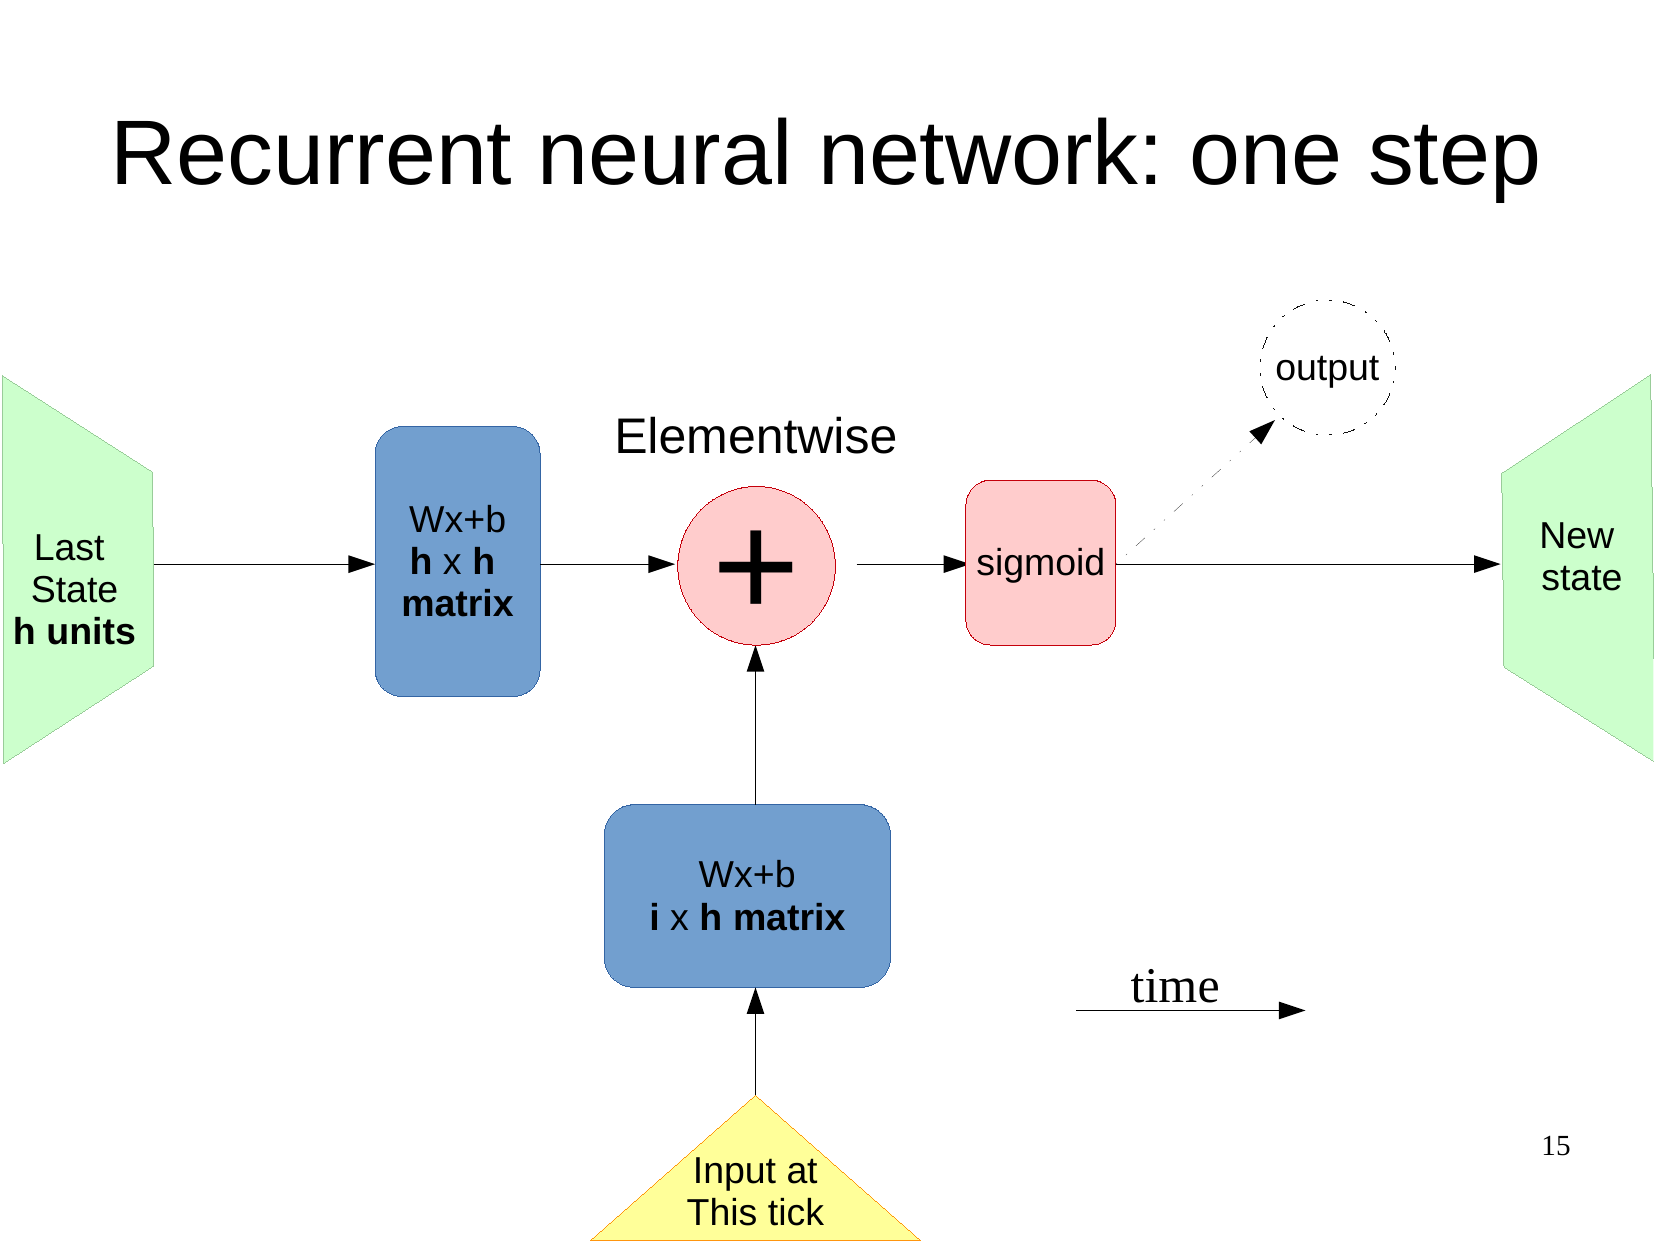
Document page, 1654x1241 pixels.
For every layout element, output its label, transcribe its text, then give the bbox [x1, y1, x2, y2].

text_box time [1115, 957, 1235, 1014]
text_box New state [1483, 507, 1654, 606]
text_box output [1260, 300, 1396, 436]
text_box + [677, 486, 836, 646]
text_box Wx+b h x h matrix [375, 426, 541, 697]
text_box [1501, 374, 1653, 507]
text_box sigmoid [965, 480, 1116, 646]
text_box Last State h units [0, 519, 169, 703]
text_box Wx+b i x h matrix [604, 804, 891, 988]
text_box Input at This tick [590, 1095, 921, 1241]
text_box [3, 703, 97, 764]
text_box Elementwise [599, 400, 913, 472]
text_box [2, 375, 153, 519]
title Recurrent neural network: one step [82, 49, 1571, 257]
text_box [1503, 606, 1654, 762]
